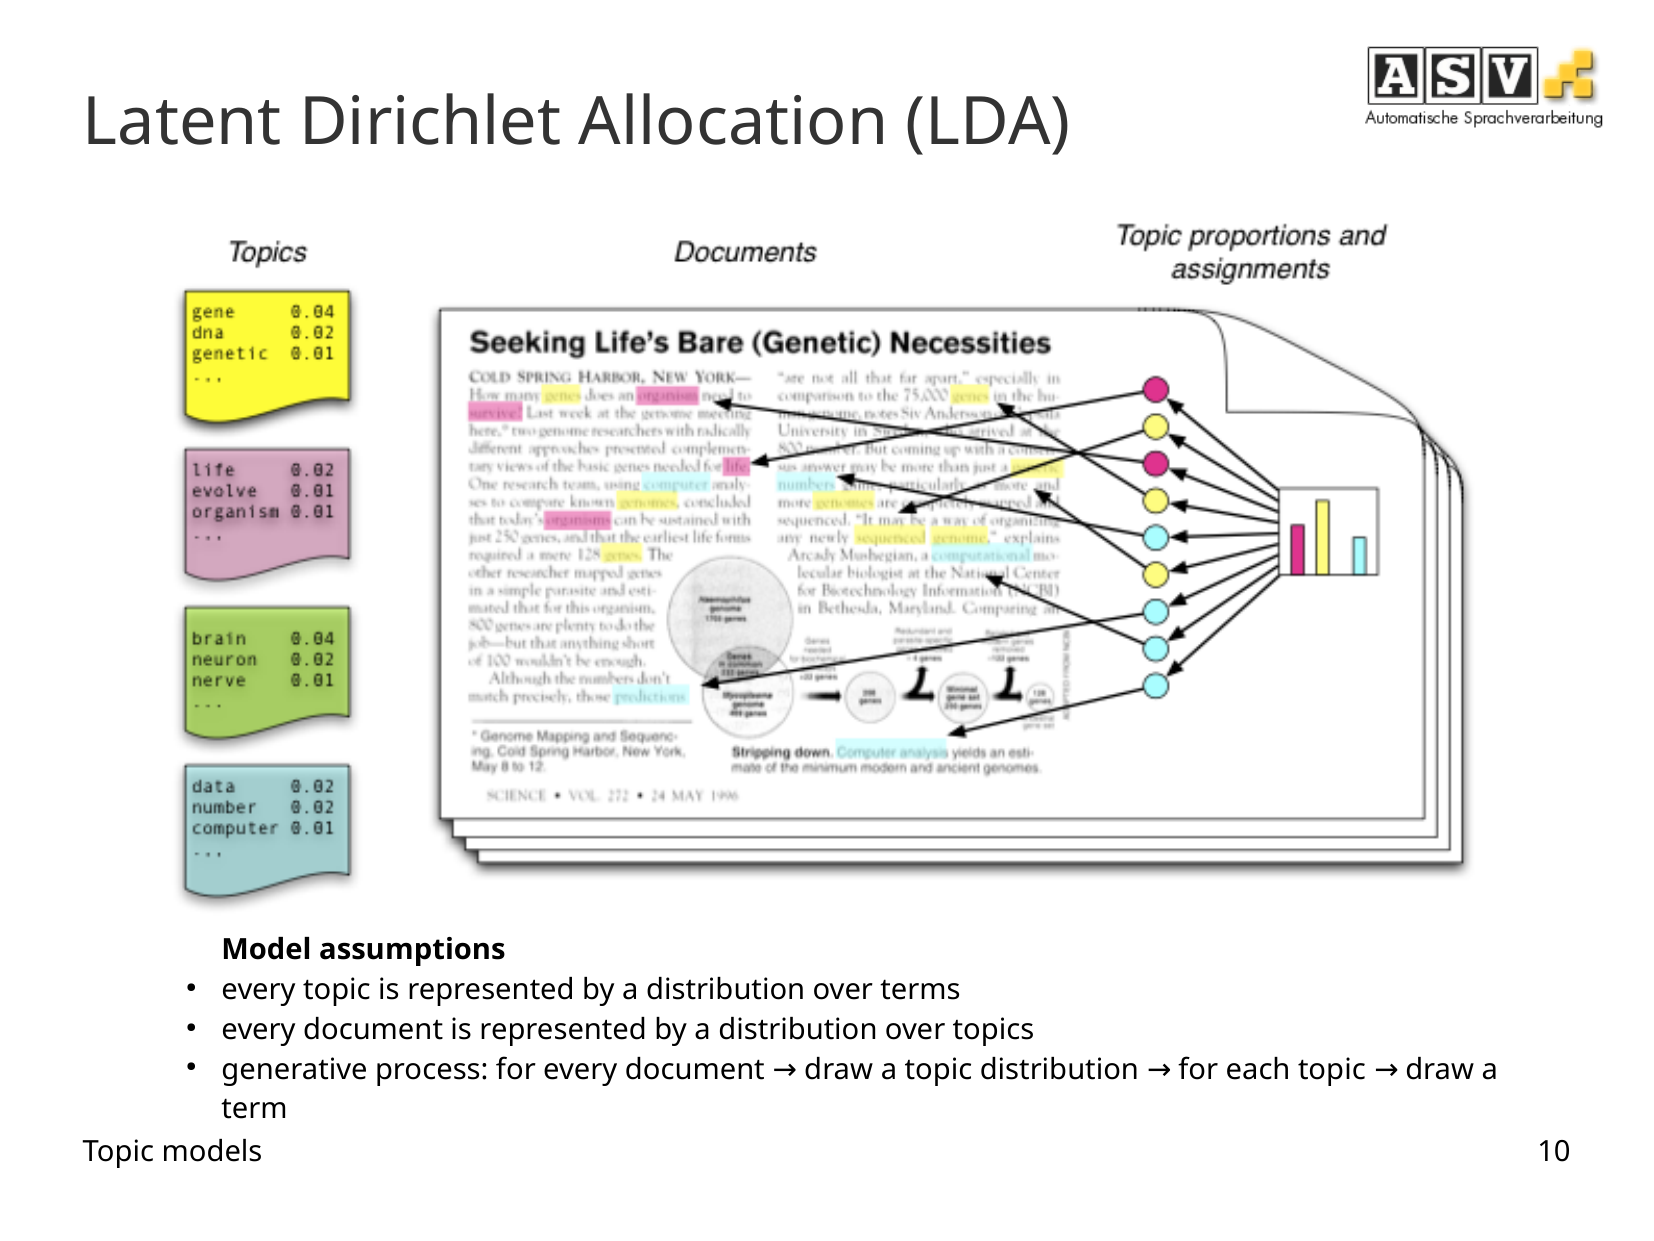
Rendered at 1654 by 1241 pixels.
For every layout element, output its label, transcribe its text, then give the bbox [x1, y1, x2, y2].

picture [1364, 43, 1605, 129]
text_box Model assumptions every topic is represented by a distribution over terms every document is represented by a distribution over topics generative process: for every document → draw a topic distribution → for each topic → draw a term [171, 921, 1518, 1127]
title Latent Dirichlet Allocation (LDA) [82, 49, 1347, 189]
picture [156, 210, 1489, 922]
